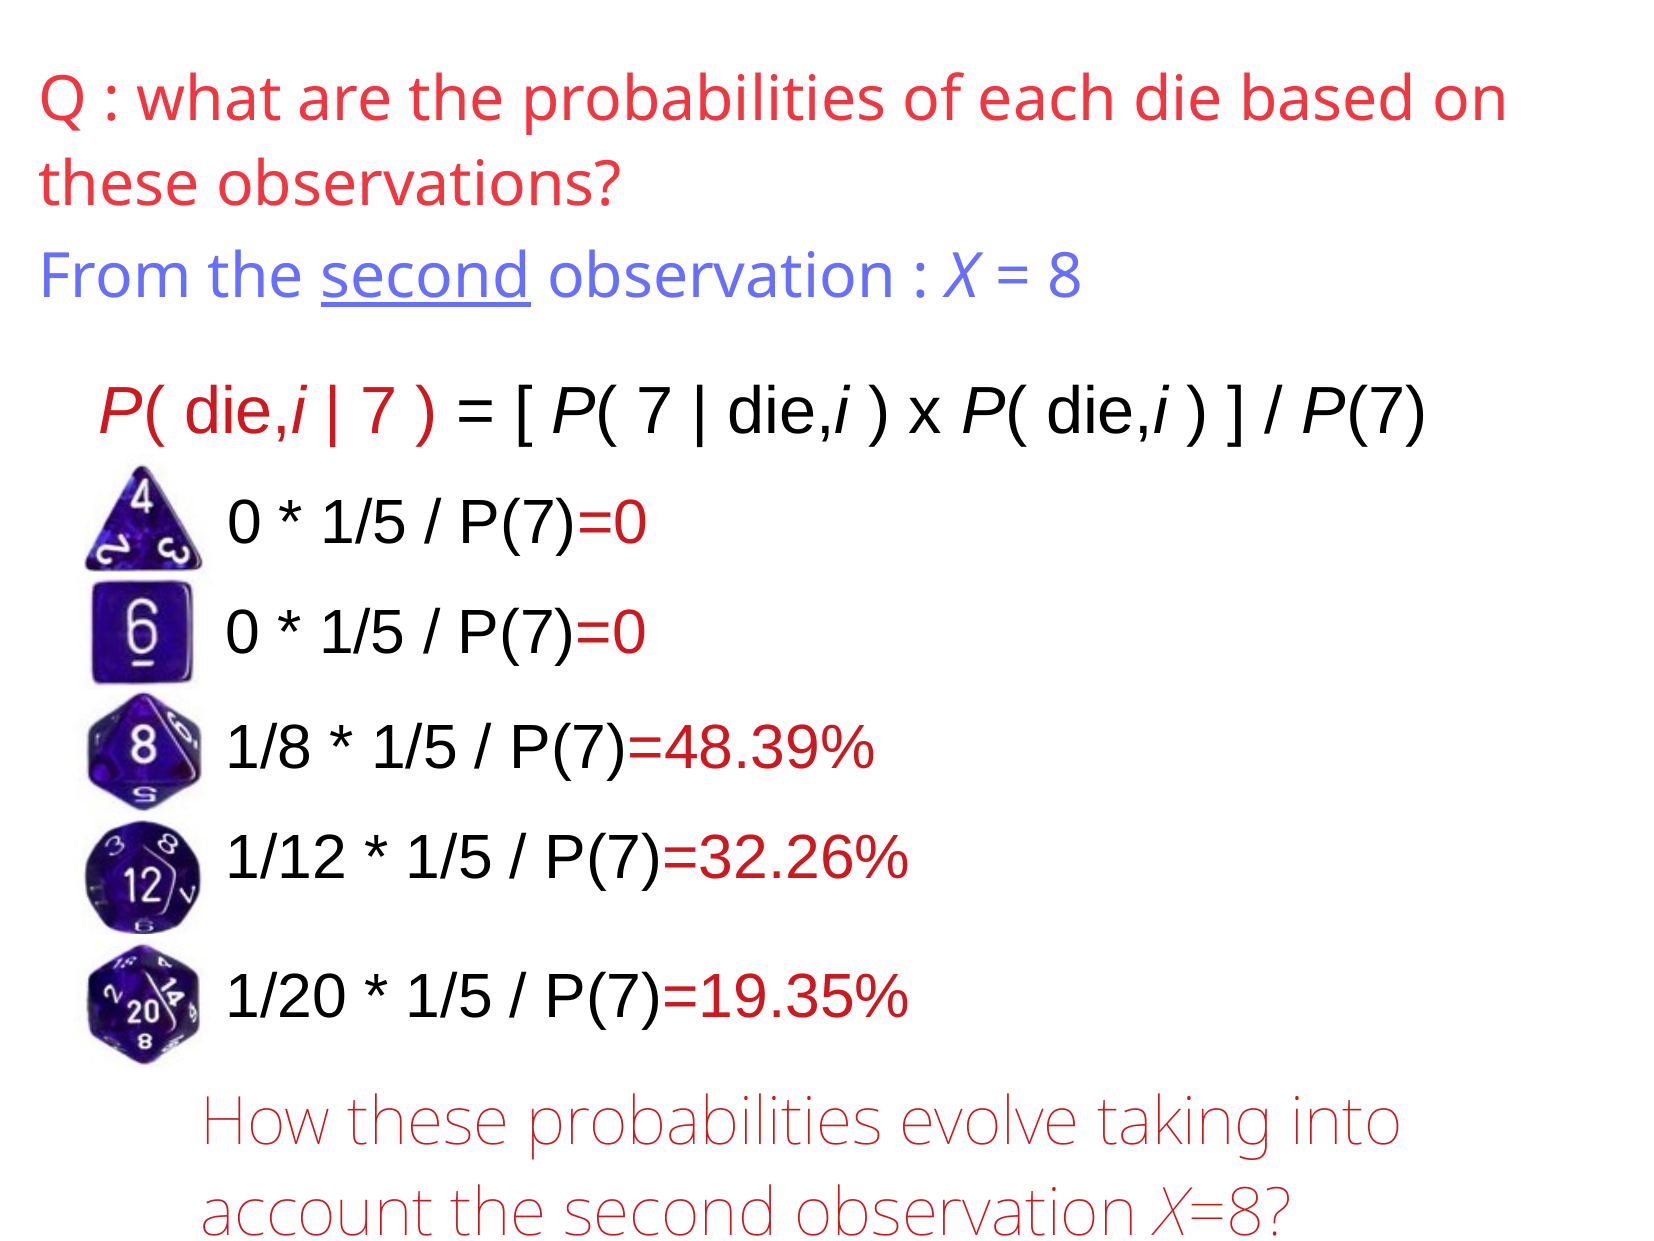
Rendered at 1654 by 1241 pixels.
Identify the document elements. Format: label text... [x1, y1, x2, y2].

text_box Q : what are the probabilities of each die based on these observations? [23, 46, 1647, 201]
text_box How these probabilities evolve taking into account the second observation X=8? [185, 1065, 1533, 1230]
text_box 1/20 * 1/5 / P(7)=19.35% [211, 953, 1159, 1065]
text_box From the second observation : X = 8 [23, 223, 1647, 378]
text_box 0 * 1/5 / P(7)=0 [212, 479, 973, 634]
text_box 1/12 * 1/5 / P(7)=32.26% [211, 814, 1198, 969]
text_box 1/8 * 1/5 / P(7)=48.39% [210, 704, 1198, 859]
picture [71, 453, 214, 1070]
text_box 0 * 1/5 / P(7)=0 [210, 589, 769, 704]
text_box P( die,i | 7 ) = [ P( 7 | die,i ) x P( die,i ) ] / P(7) [84, 378, 1543, 455]
